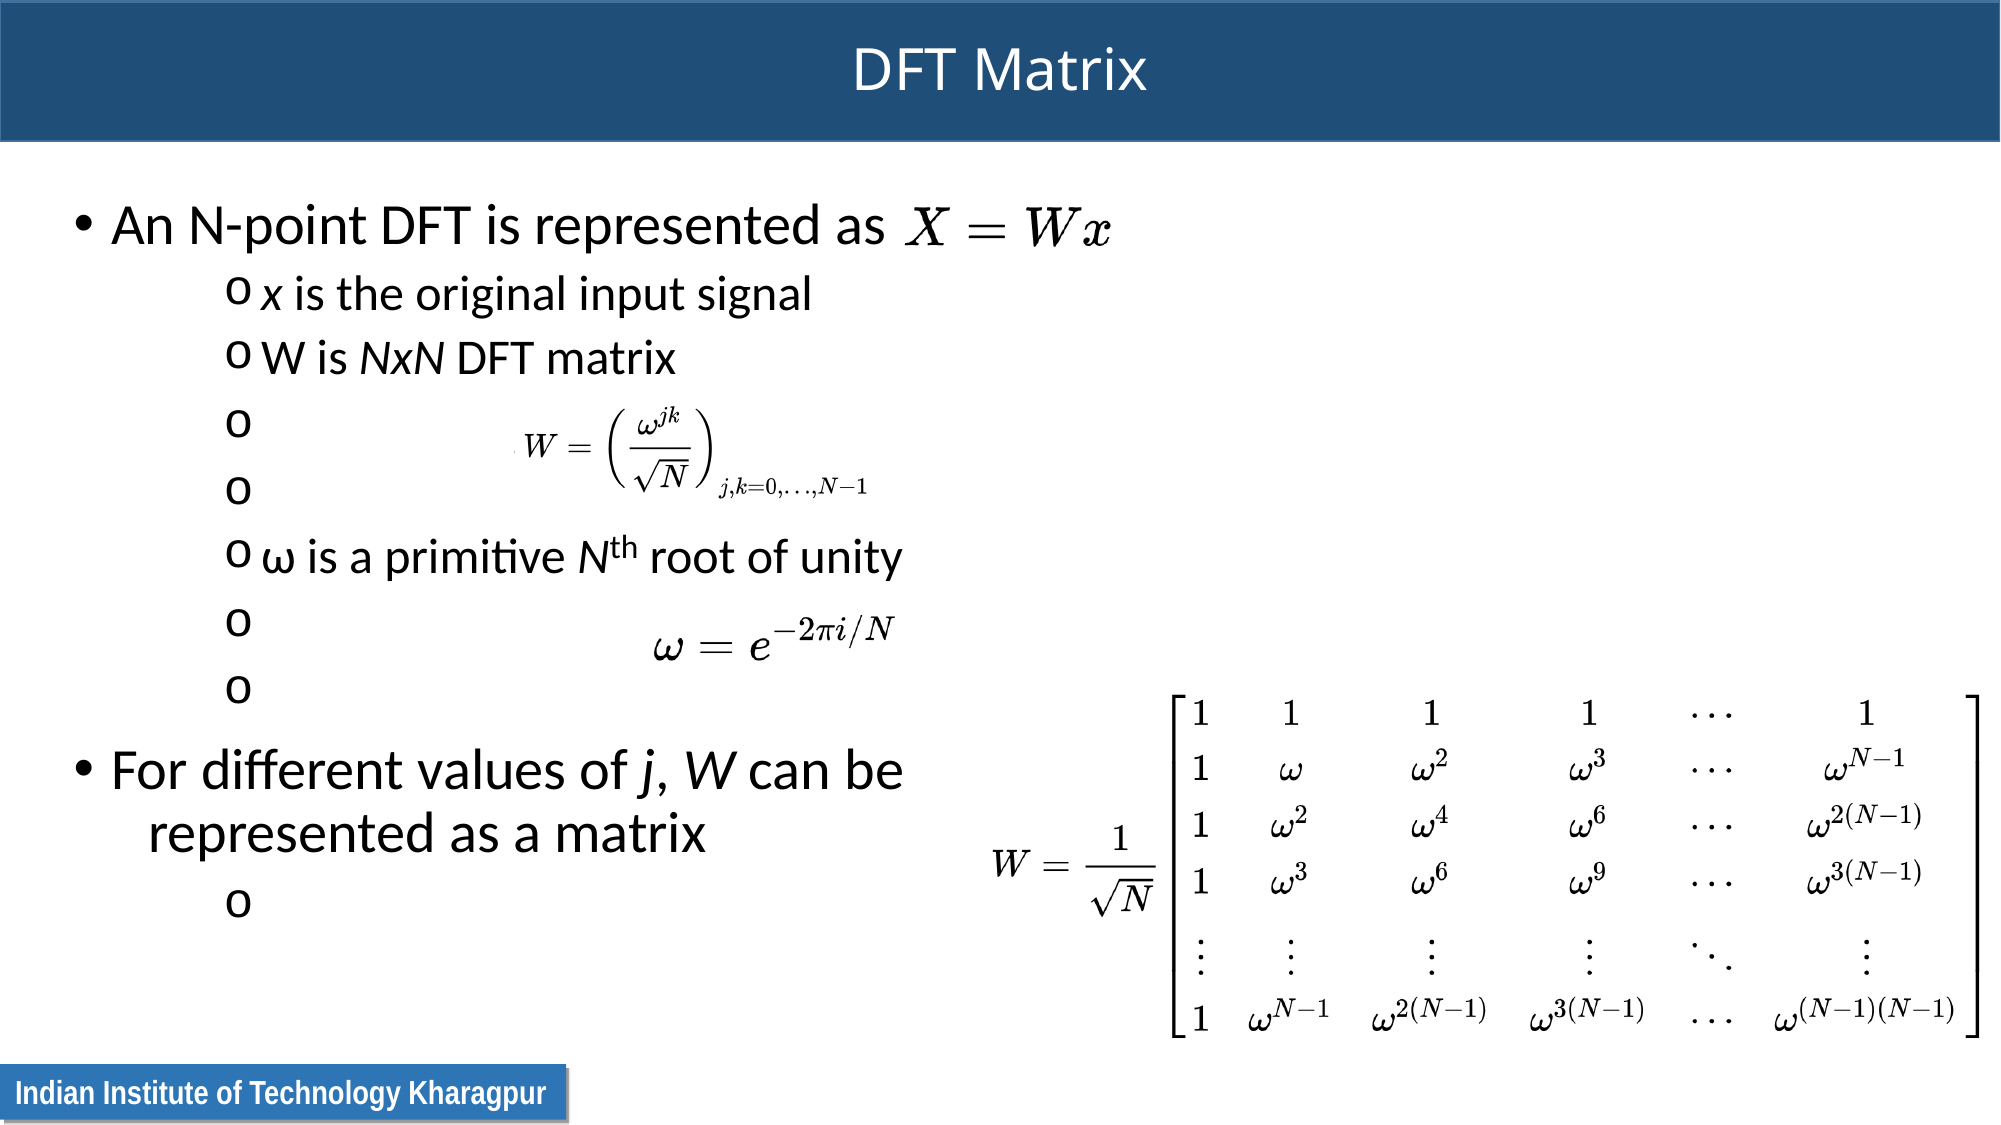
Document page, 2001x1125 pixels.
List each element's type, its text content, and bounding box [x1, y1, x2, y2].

picture [897, 188, 1116, 262]
list An N-point DFT is represented as x is the original input signal W is NxN DFT matrix ω is a primitive Nth root of unity For different values of j, W can be represented as a matrix [58, 186, 1954, 1065]
title DFT Matrix [0, 1, 2000, 141]
picture [985, 677, 1986, 1043]
picture [646, 615, 898, 678]
picture [514, 392, 872, 503]
